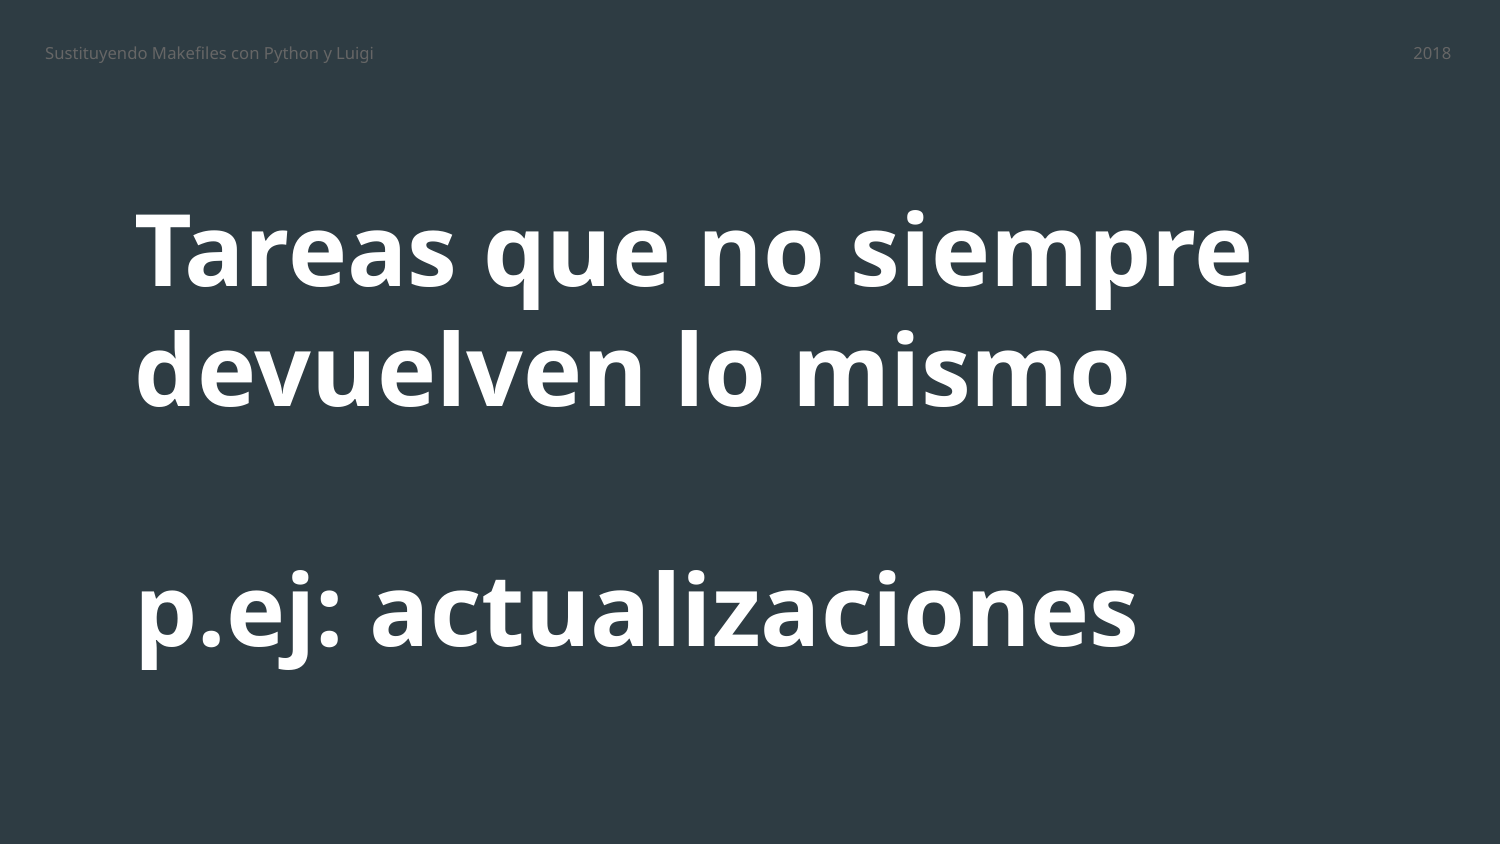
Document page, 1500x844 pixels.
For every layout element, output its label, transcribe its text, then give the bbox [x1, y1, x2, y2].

title Tareas que no siempre devuelven lo mismo p.ej: actualizaciones [119, 128, 1381, 726]
